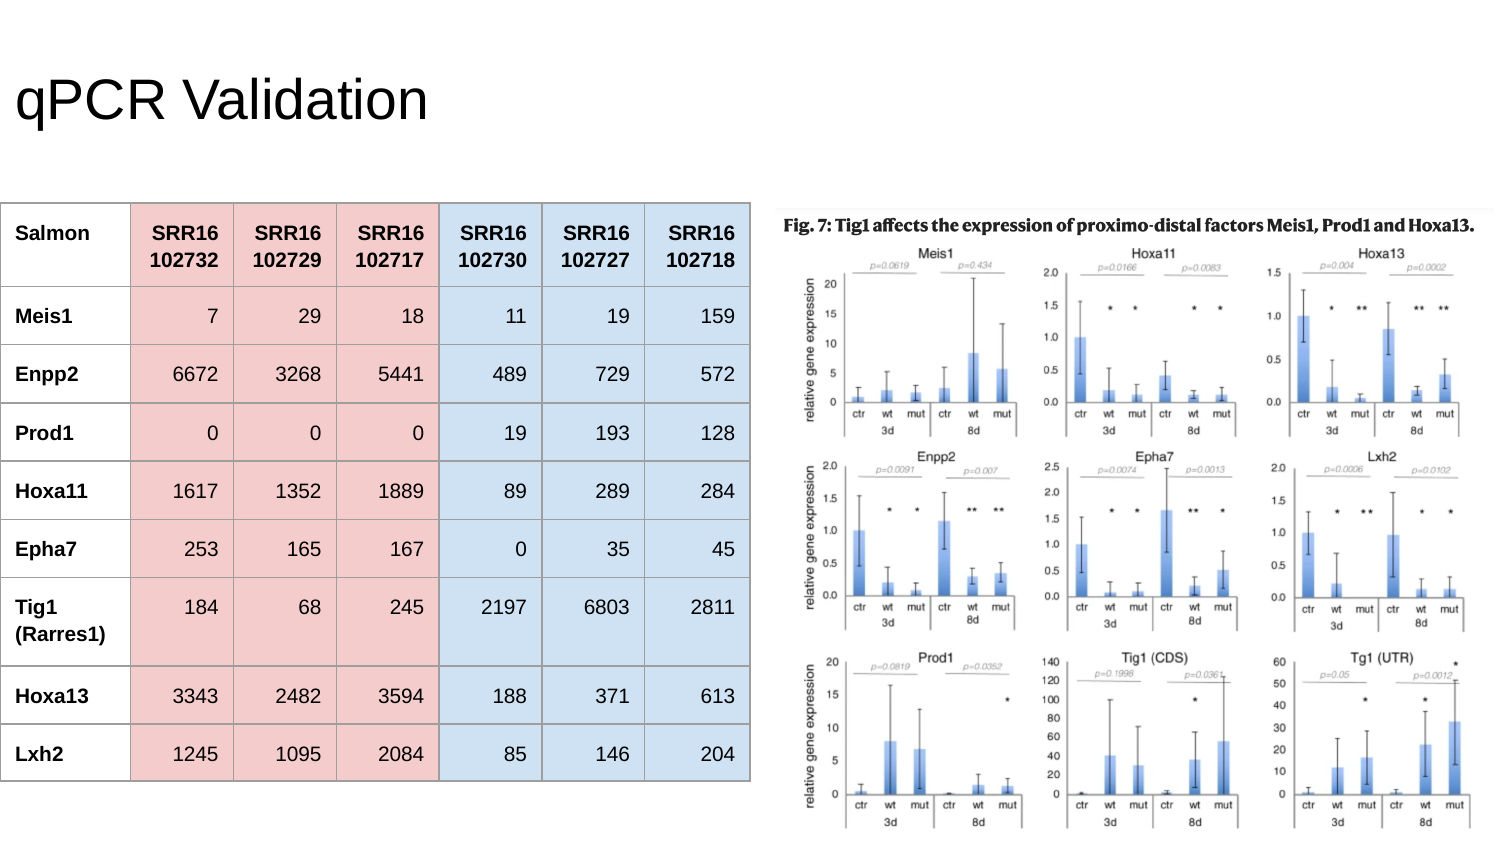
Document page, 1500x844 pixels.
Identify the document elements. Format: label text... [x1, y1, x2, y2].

table_header SRR16102727 [543, 204, 644, 286]
table_cell 3594 [337, 667, 438, 723]
table_cell 613 [645, 667, 749, 723]
table_cell 284 [645, 462, 749, 519]
table_cell 35 [543, 520, 644, 577]
table_cell 89 [440, 462, 541, 519]
table_cell 204 [645, 725, 749, 780]
table_header SRR16102732 [131, 204, 233, 286]
table_cell 167 [337, 520, 438, 577]
table_cell 188 [440, 667, 541, 723]
table_cell 7 [131, 287, 233, 344]
table_cell 0 [337, 404, 438, 460]
table_cell Tig1 (Rarres1) [1, 578, 130, 665]
table_cell 18 [337, 287, 438, 344]
table_header SRR16102730 [440, 204, 541, 286]
table_cell 165 [234, 520, 336, 577]
table_cell Hoxa13 [1, 667, 130, 723]
table_cell 1617 [131, 462, 233, 519]
table_cell 193 [543, 404, 644, 460]
table_cell 6672 [131, 345, 233, 402]
table_cell Prod1 [1, 404, 130, 460]
table_cell 2197 [440, 578, 541, 665]
table_cell Enpp2 [1, 345, 130, 402]
table_cell 1095 [234, 725, 336, 780]
table_cell 128 [645, 404, 749, 460]
table_cell 184 [131, 578, 233, 665]
table_cell 6803 [543, 578, 644, 665]
table_cell 729 [543, 345, 644, 402]
table_cell 289 [543, 462, 644, 519]
table_cell 0 [440, 520, 541, 577]
table_cell 1889 [337, 462, 438, 519]
table_cell 146 [543, 725, 644, 780]
table_cell 29 [234, 287, 336, 344]
table_cell 1352 [234, 462, 336, 519]
table_cell 19 [440, 404, 541, 460]
table_cell 68 [234, 578, 336, 665]
table_cell 253 [131, 520, 233, 577]
table_cell Hoxa11 [1, 462, 130, 519]
table_cell 572 [645, 345, 749, 402]
table_cell 245 [337, 578, 438, 665]
table_header SRR16102717 [337, 204, 438, 286]
table_header SRR16102729 [234, 204, 336, 286]
table_cell 1245 [131, 725, 233, 780]
table_header Salmon [1, 204, 130, 286]
picture [775, 208, 1494, 844]
table_cell 45 [645, 520, 749, 577]
table_cell 3343 [131, 667, 233, 723]
table_header SRR16102718 [645, 204, 749, 286]
table_cell 19 [543, 287, 644, 344]
table_cell 5441 [337, 345, 438, 402]
table_cell Epha7 [1, 520, 130, 577]
table_cell 371 [543, 667, 644, 723]
title qPCR Validation [0, 52, 913, 147]
table_cell 11 [440, 287, 541, 344]
table_cell 2811 [645, 578, 749, 665]
table_cell 0 [234, 404, 336, 460]
table_cell 0 [131, 404, 233, 460]
table_cell 489 [440, 345, 541, 402]
table_cell Lxh2 [1, 725, 130, 780]
table_cell 3268 [234, 345, 336, 402]
table_cell 159 [645, 287, 749, 344]
table_cell 2482 [234, 667, 336, 723]
table_cell 85 [440, 725, 541, 780]
table_cell Meis1 [1, 287, 130, 344]
table_cell 2084 [337, 725, 438, 780]
